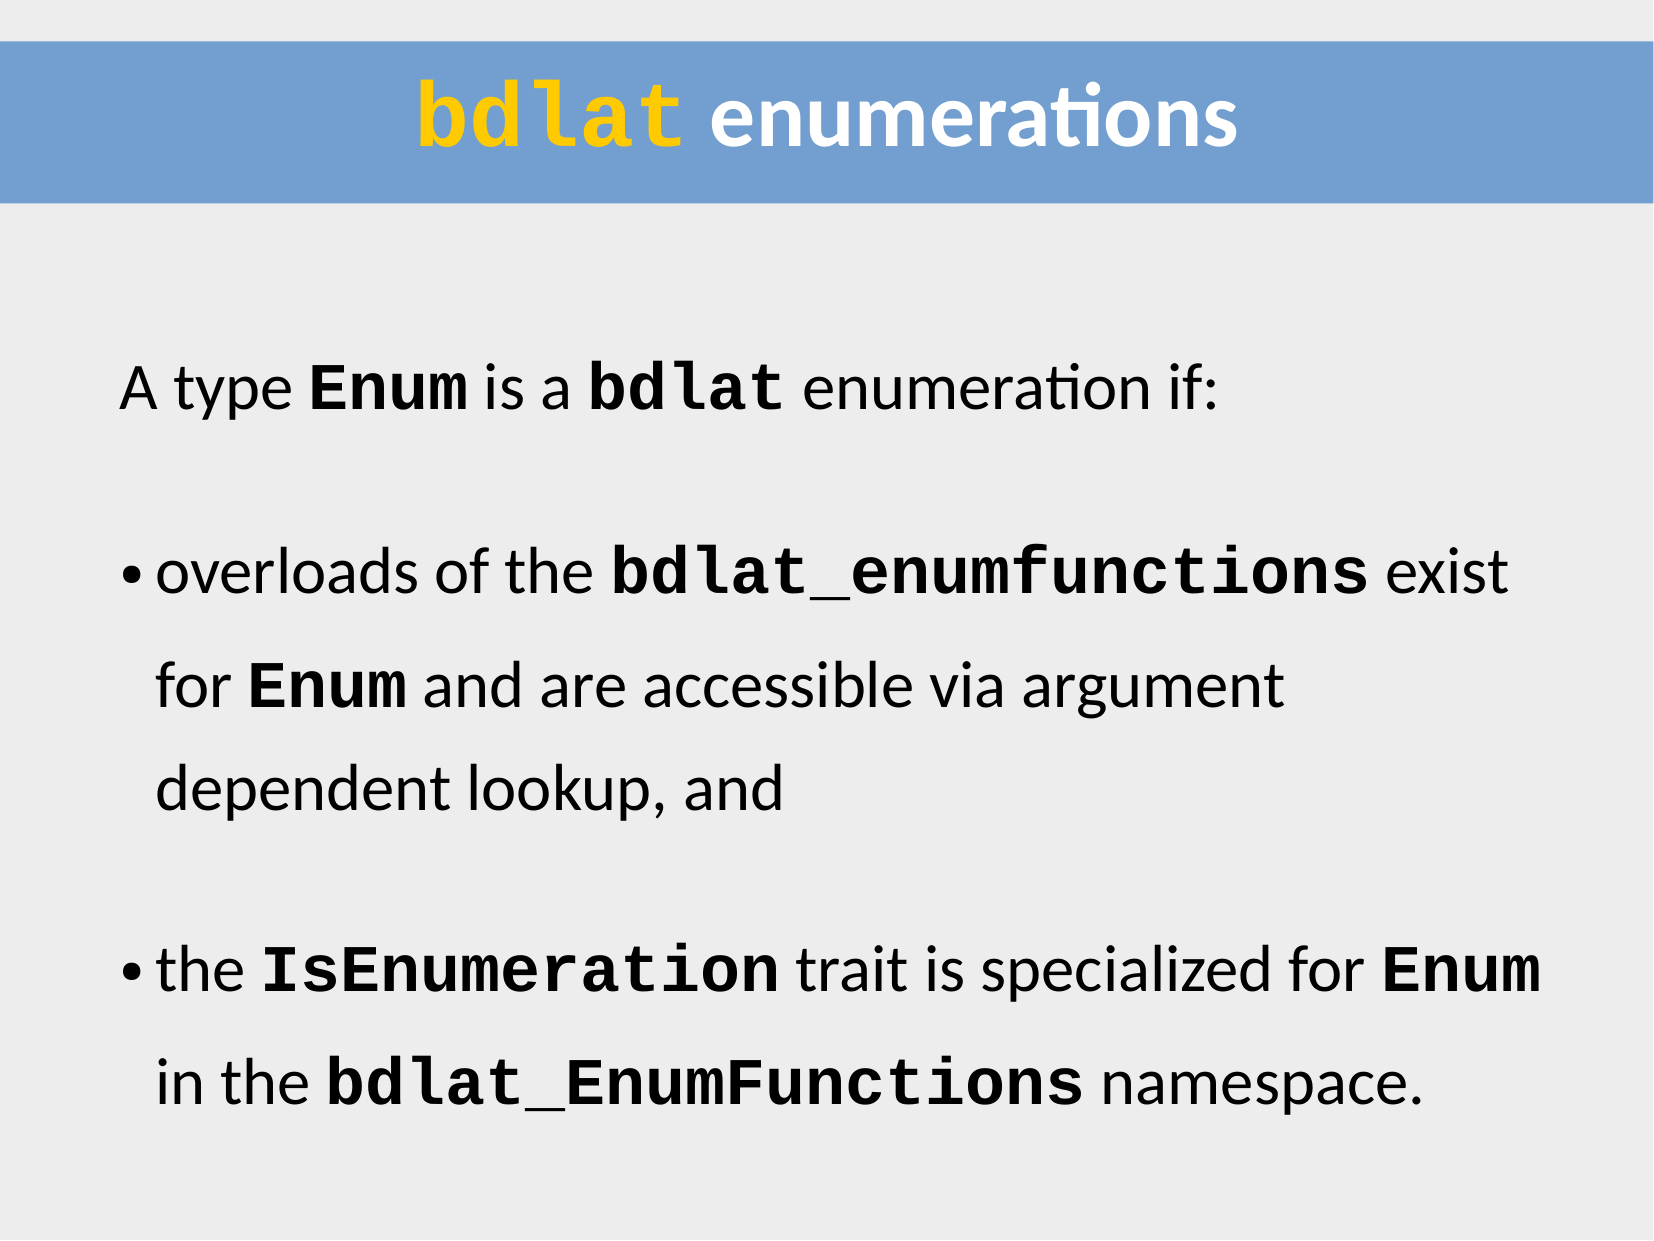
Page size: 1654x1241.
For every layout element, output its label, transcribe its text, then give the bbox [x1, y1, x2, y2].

text_box A type Enum is a bdlat enumeration if: overloads of the bdlat_enumfunctions exist for Enum and are accessible via argument dependent lookup, and the IsEnumeration trait is specialized for Enum in the bdlat_EnumFunctions namespace. [105, 308, 1606, 1094]
title bdlat enumerations [0, 41, 1654, 204]
